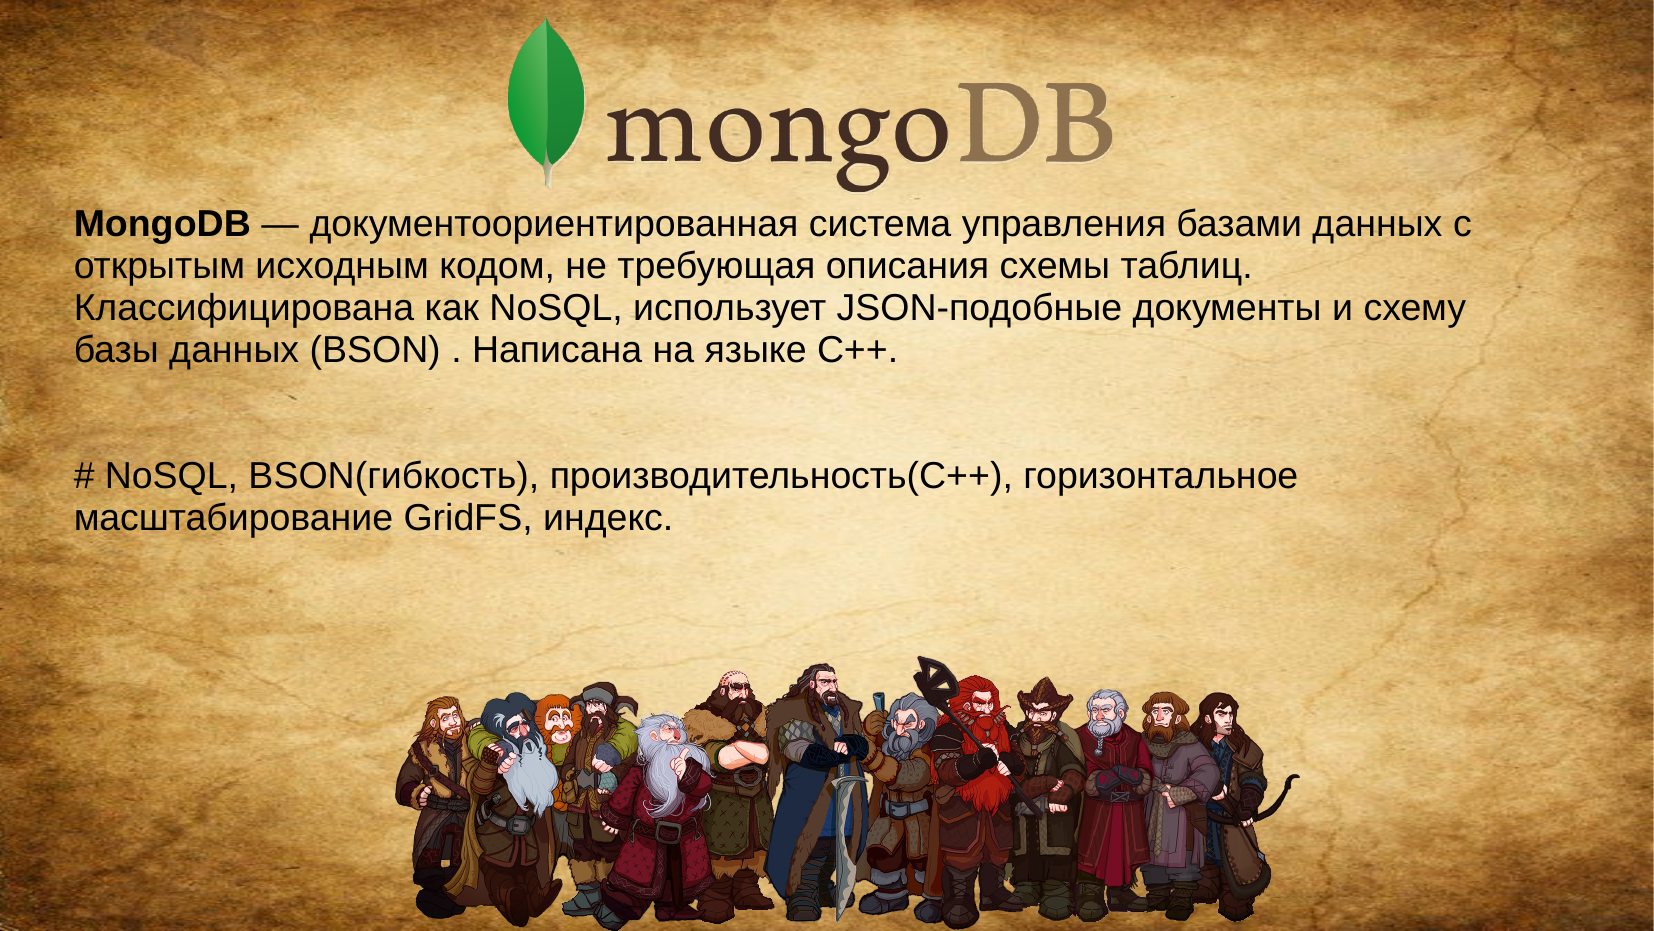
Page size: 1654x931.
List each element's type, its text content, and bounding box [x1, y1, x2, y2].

text_box MongoDB — документоориентированная система управления базами данных с открытым исходным кодом, не требующая описания схемы таблиц. Классифицирована как NoSQL, использует JSON-подобные документы и схему базы данных (BSON) . Написана на языке C++. # NoSQL, BSON(гибкость), производительность(C++), горизонтальное масштабирование GridFS, индекс. [59, 194, 1571, 672]
picture [0, 0, 1654, 931]
